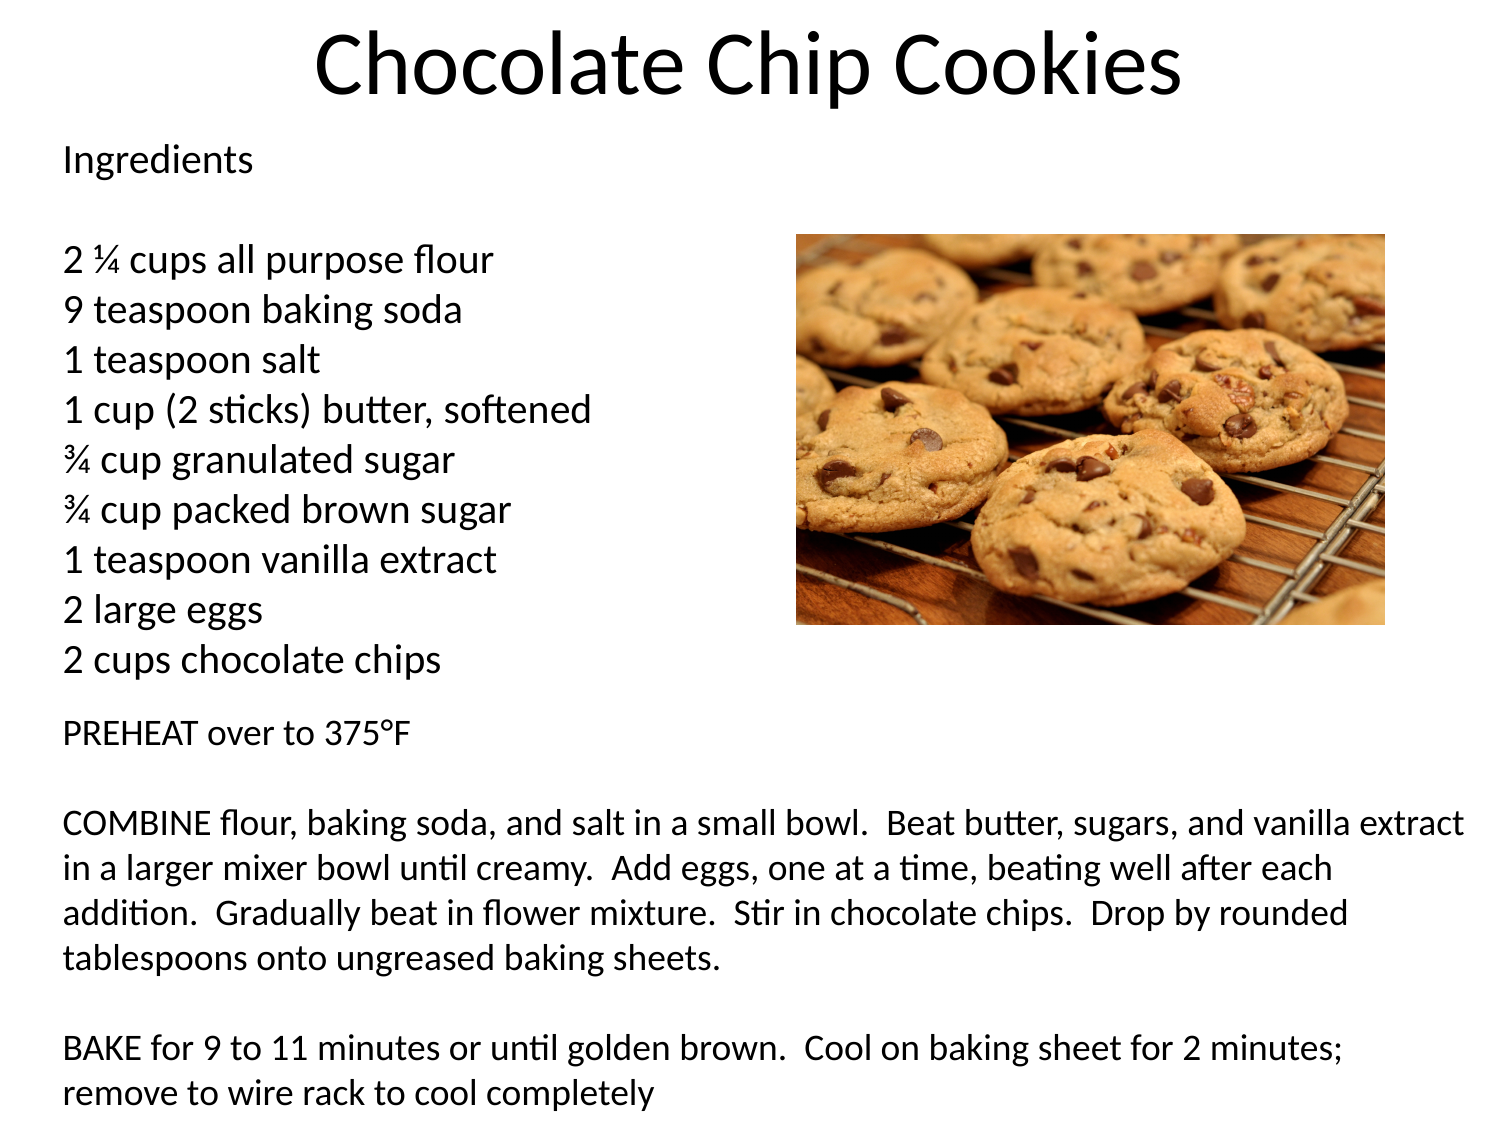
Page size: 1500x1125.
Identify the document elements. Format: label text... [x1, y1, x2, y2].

title Chocolate Chip Cookies [75, 0, 1425, 152]
picture [796, 234, 1385, 625]
text_box PREHEAT over to 375°F COMBINE flour, baking soda, and salt in a small bowl. Beat butter, sugars, and vanilla extract in a larger mixer bowl until creamy. Add eggs, one at a time, beating well after each addition. Gradually beat in flower mixture. Stir in chocolate chips. Drop by rounded tablespoons onto ungreased baking sheets. BAKE for 9 to 11 minutes or until golden brown. Cool on baking sheet for 2 minutes; remove to wire rack to cool completely [47, 700, 1483, 1121]
text_box Ingredients 2 ¼ cups all purpose flour 9 teaspoon baking soda 1 teaspoon salt 1 cup (2 sticks) butter, softened ¾ cup granulated sugar ¾ cup packed brown sugar 1 teaspoon vanilla extract 2 large eggs 2 cups chocolate chips [47, 124, 938, 690]
